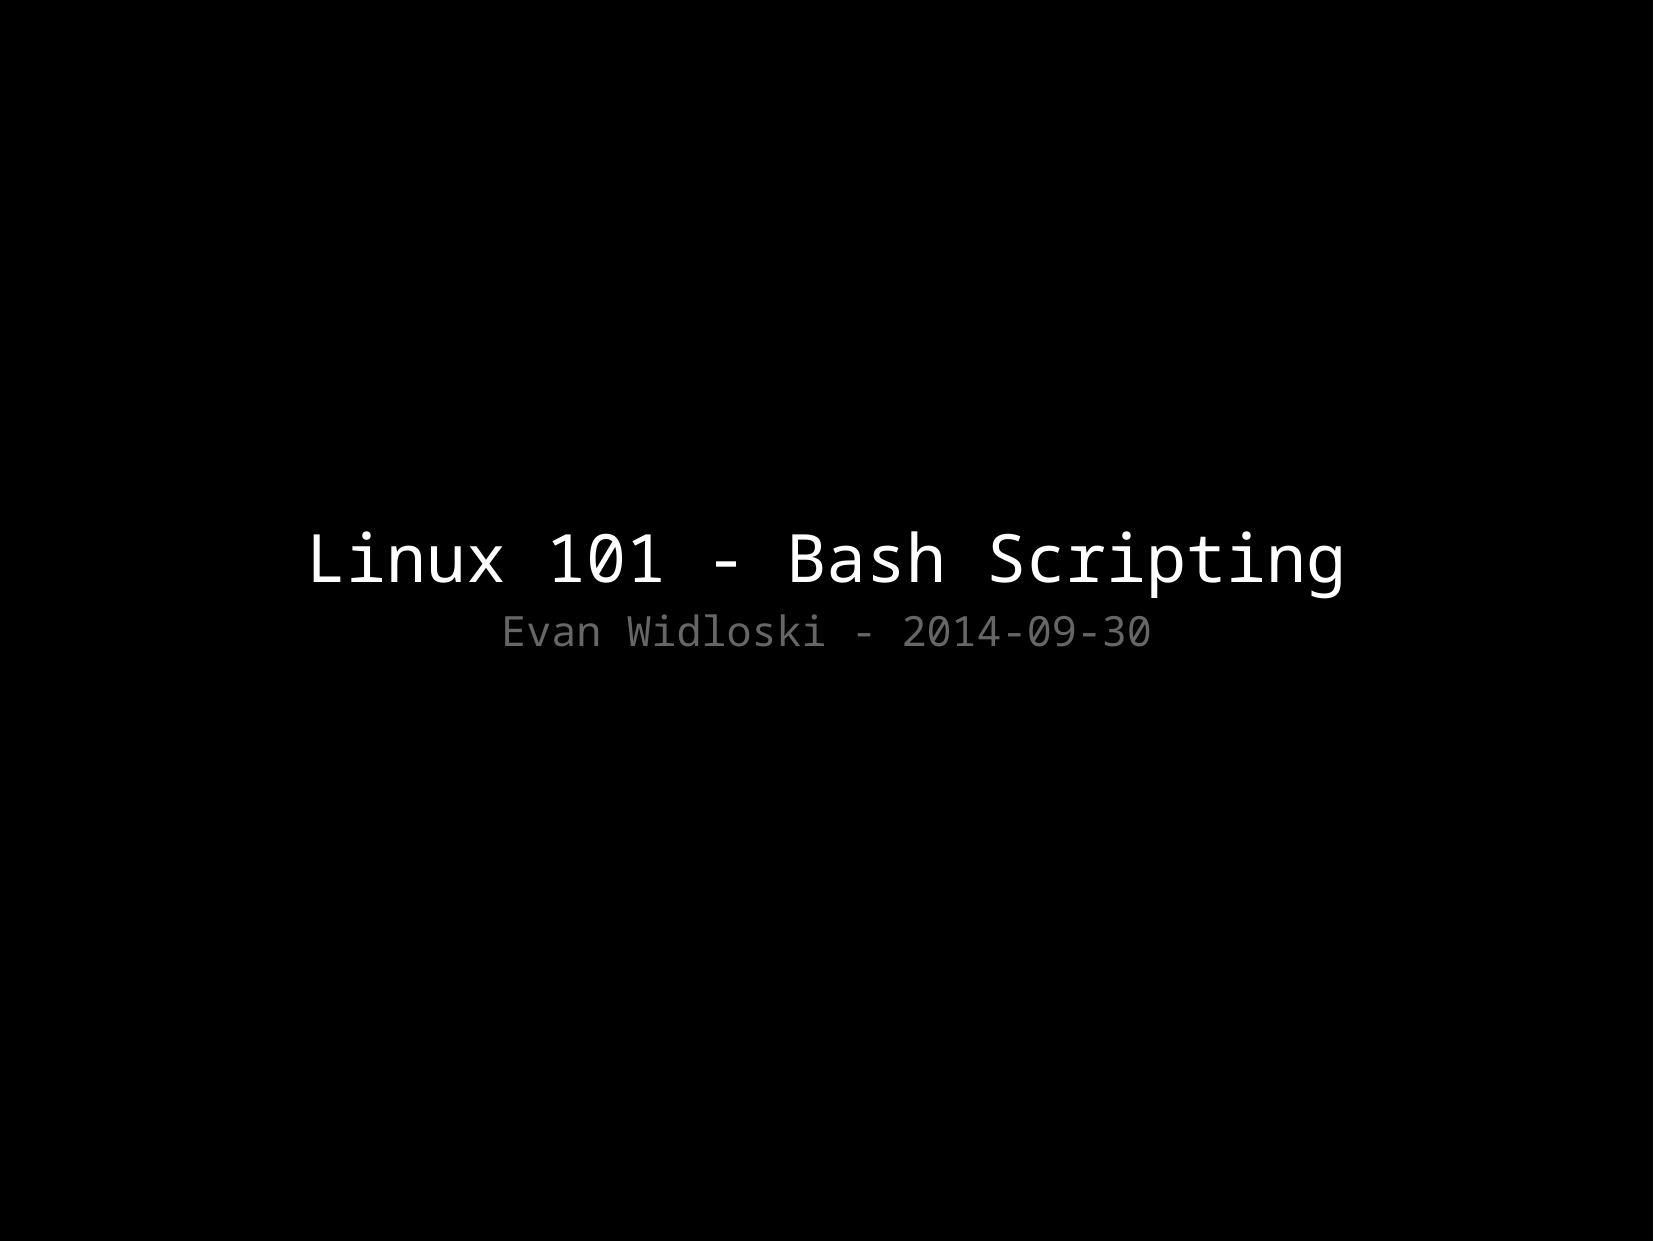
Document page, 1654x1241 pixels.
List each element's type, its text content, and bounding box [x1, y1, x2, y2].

subtitle Linux 101 - Bash Scripting Evan Widloski - 2014-09-30 [82, 225, 1571, 945]
